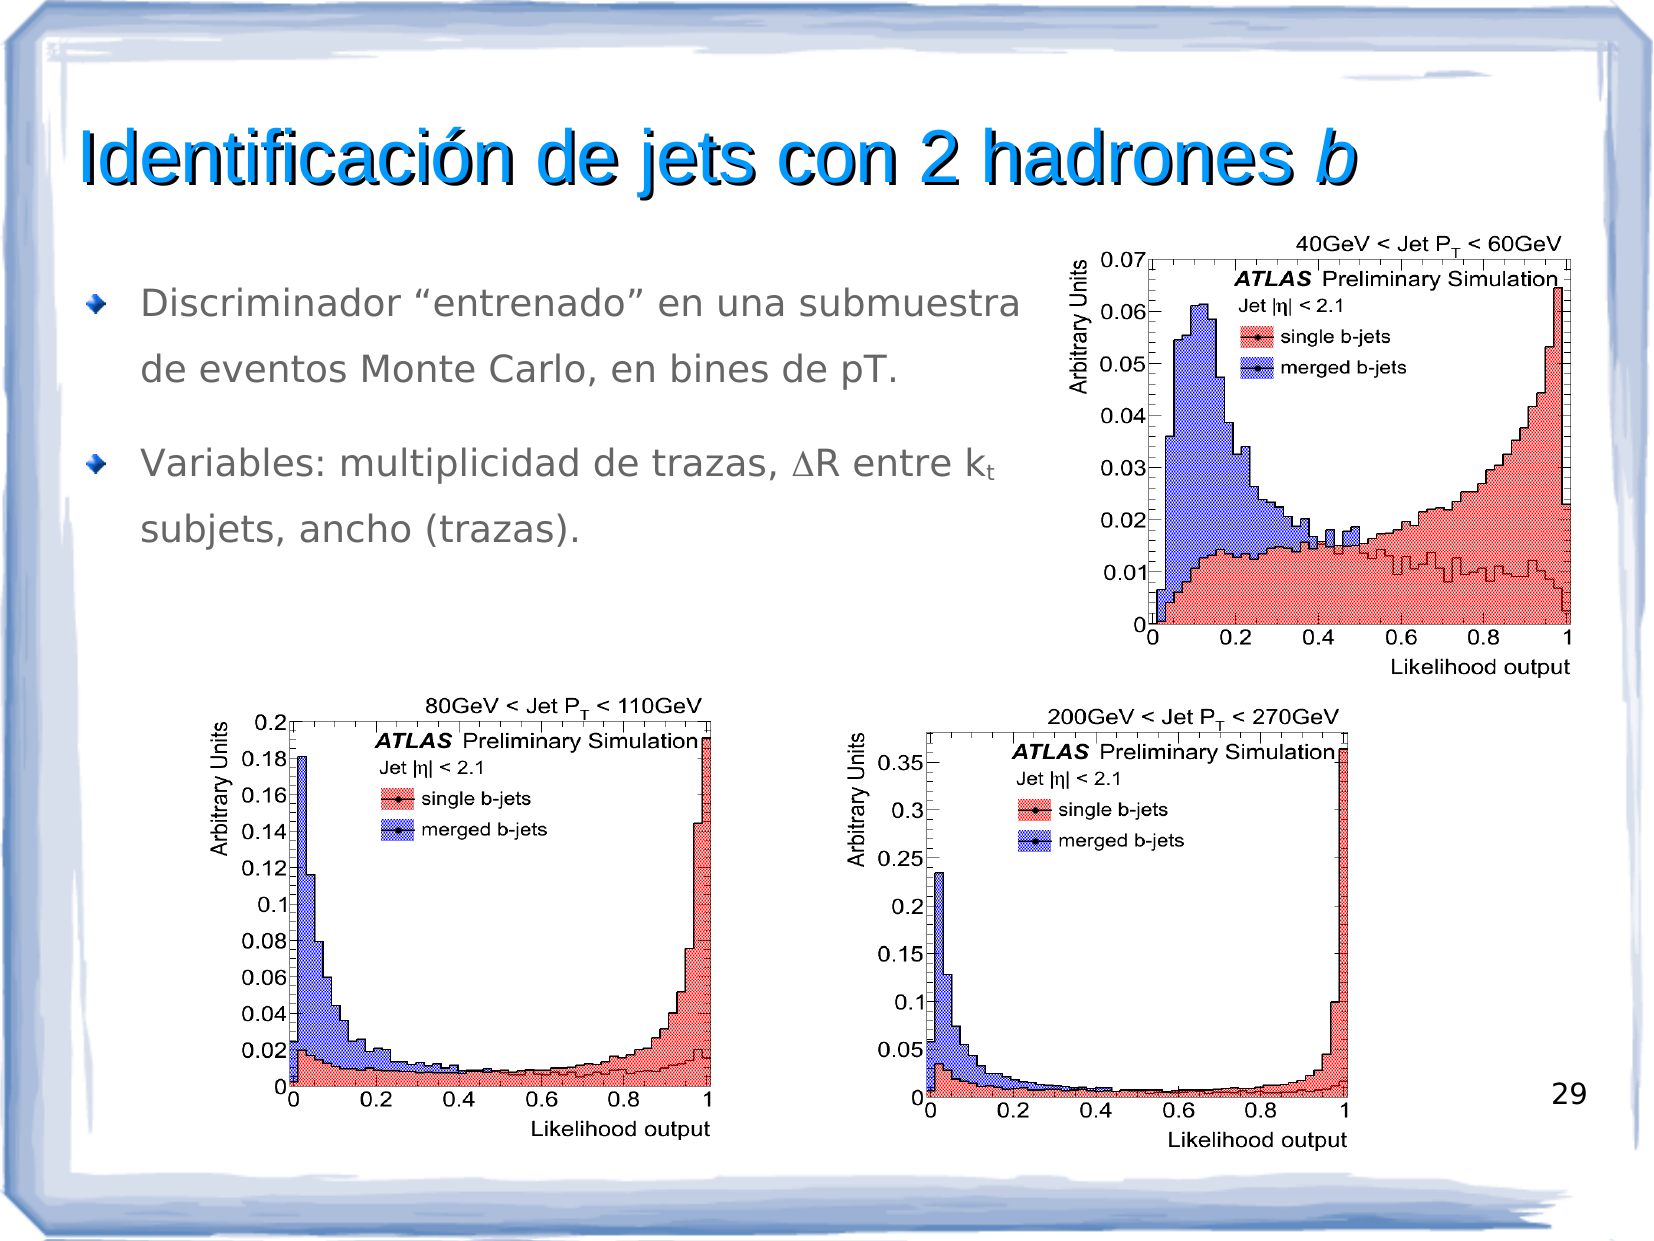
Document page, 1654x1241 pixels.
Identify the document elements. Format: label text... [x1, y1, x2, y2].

title Identificación de jets con 2 hadrones b [66, 83, 1450, 230]
picture [0, 0, 1654, 1241]
list Discriminador “entrenado” en una submuestra de eventos Monte Carlo, en bines de pT. Variables: multiplicidad de trazas, DR entre kt subjets, ancho (trazas). [69, 260, 1051, 622]
